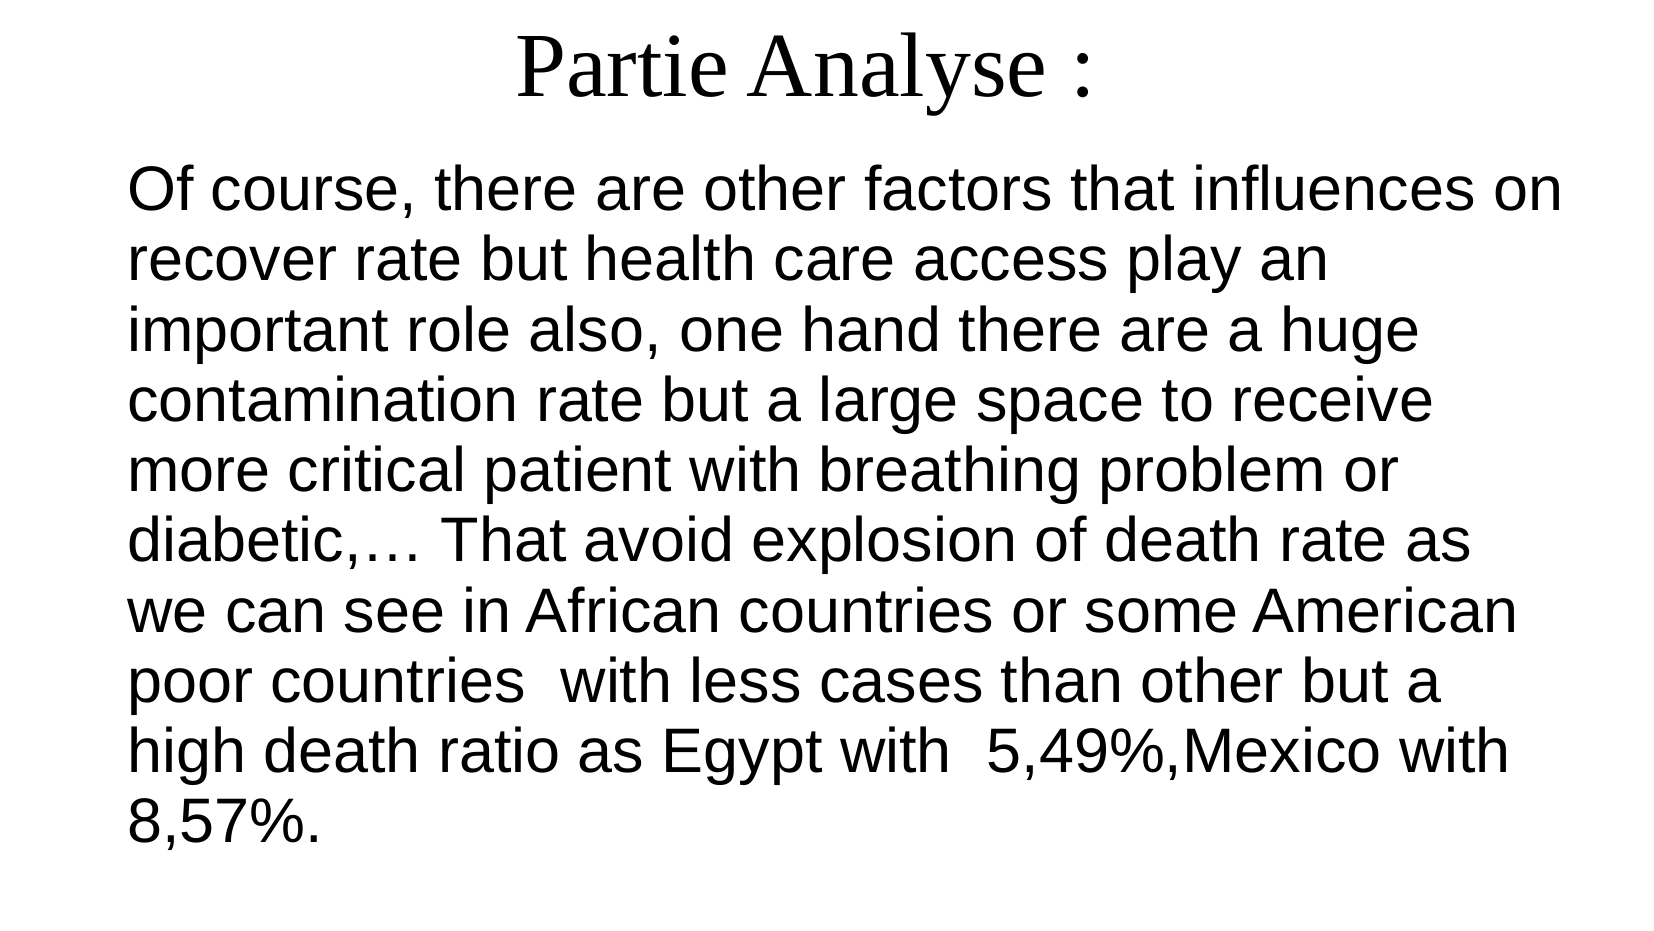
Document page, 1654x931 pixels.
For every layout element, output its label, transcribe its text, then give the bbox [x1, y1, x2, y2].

list Of course, there are other factors that influences on recover rate but health care access play an important role also, one hand there are a huge contamination rate but a large space to receive more critical patient with breathing problem or diabetic,… That avoid explosion of death rate as we can see in African countries or some American poor countries with less cases than other but a high death ratio as Egypt with 5,49%,Mexico with 8,57%. [82, 153, 1571, 863]
title Partie Analyse : [23, 11, 1589, 119]
